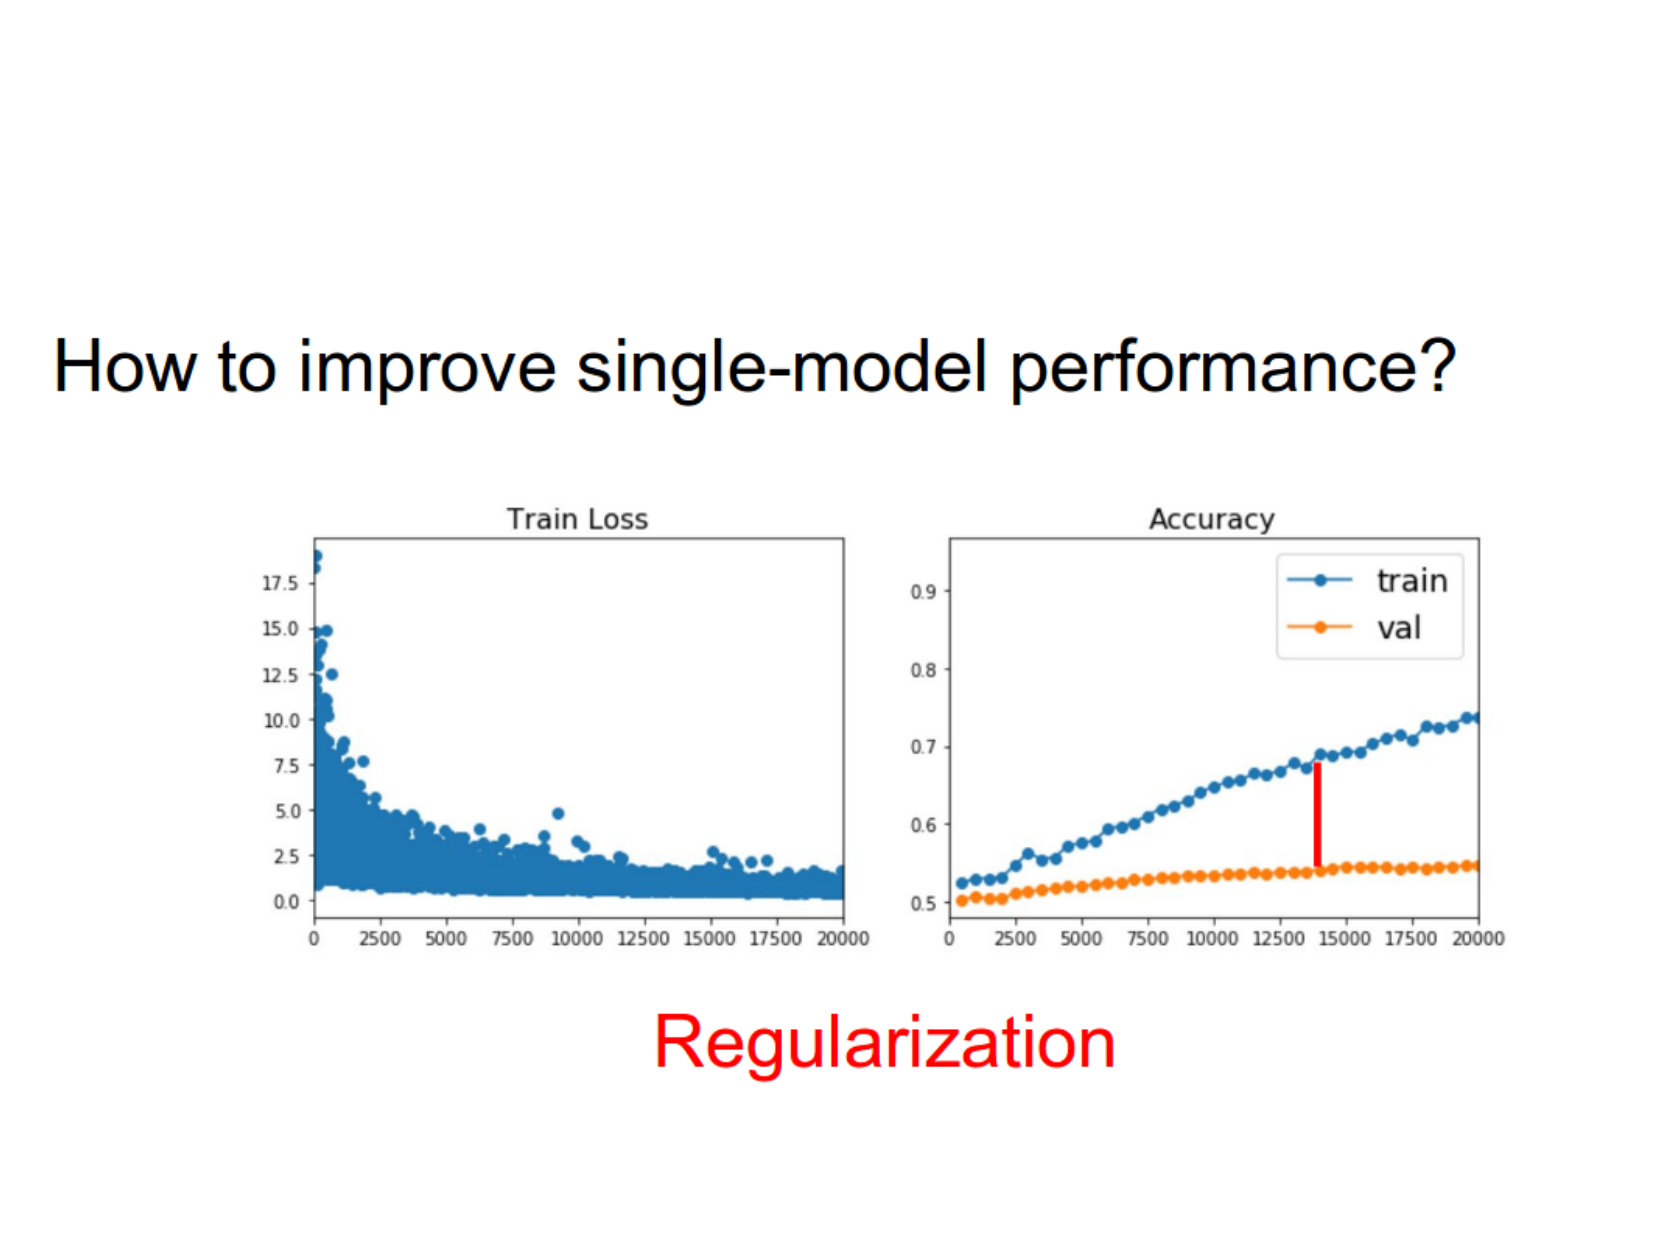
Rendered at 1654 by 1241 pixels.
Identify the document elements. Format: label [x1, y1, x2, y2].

picture [35, 315, 1654, 1134]
